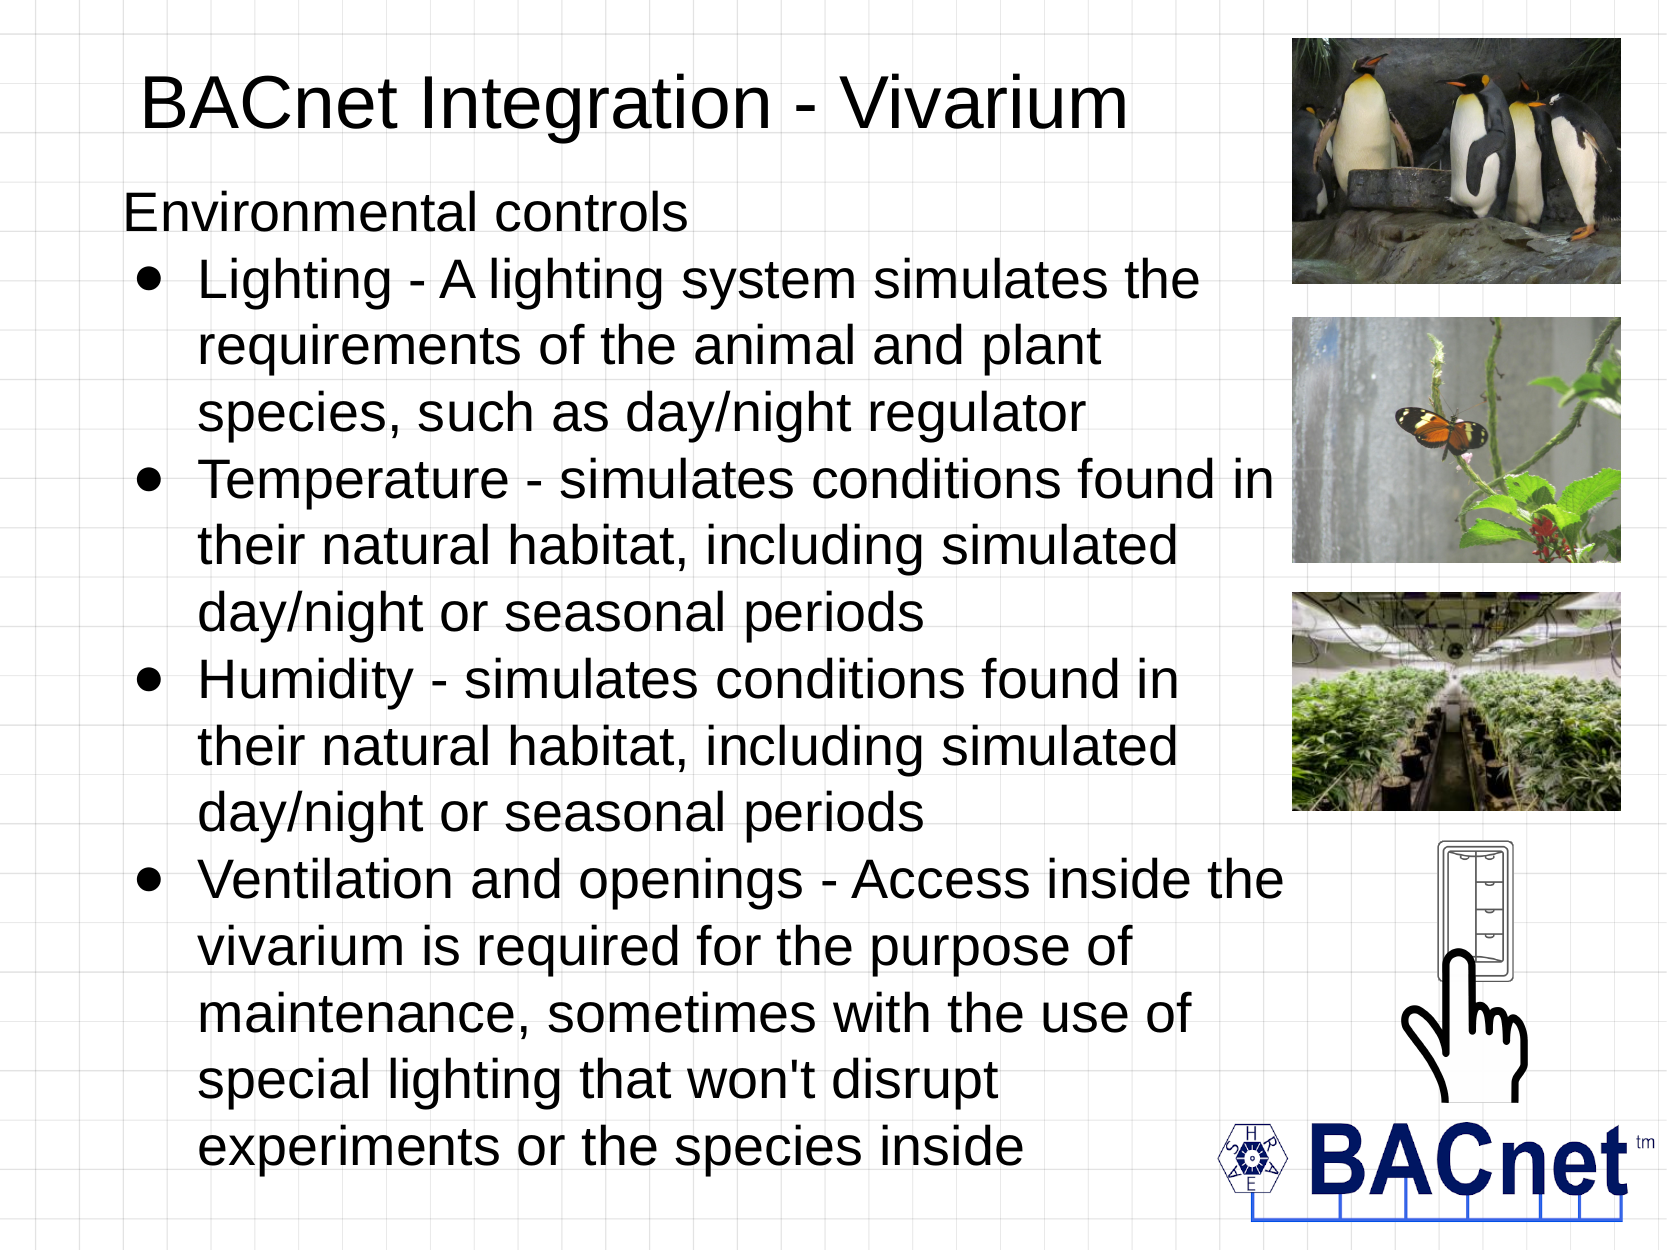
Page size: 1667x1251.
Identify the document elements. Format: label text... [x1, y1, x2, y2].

picture [0, 0, 1667, 1250]
title BACnet Integration - Vivarium [133, 47, 1292, 169]
title BACnet Integration - Vivarium [1621, 47, 1630, 170]
list Environmental controls Lighting - A lighting system simulates the requirements of the animal and plant species, such as day/night regulator Temperature - simulates conditions found in their natural habitat, including simulated day/night or seasonal periods Humidity - simulates conditions found in their natural habitat, including simulated day/night or seasonal periods Ventilation and openings - Access inside the vivarium is required for the purpose of maintenance, sometimes with the use of special lighting that won't disrupt experiments or the species inside [116, 169, 1302, 1187]
